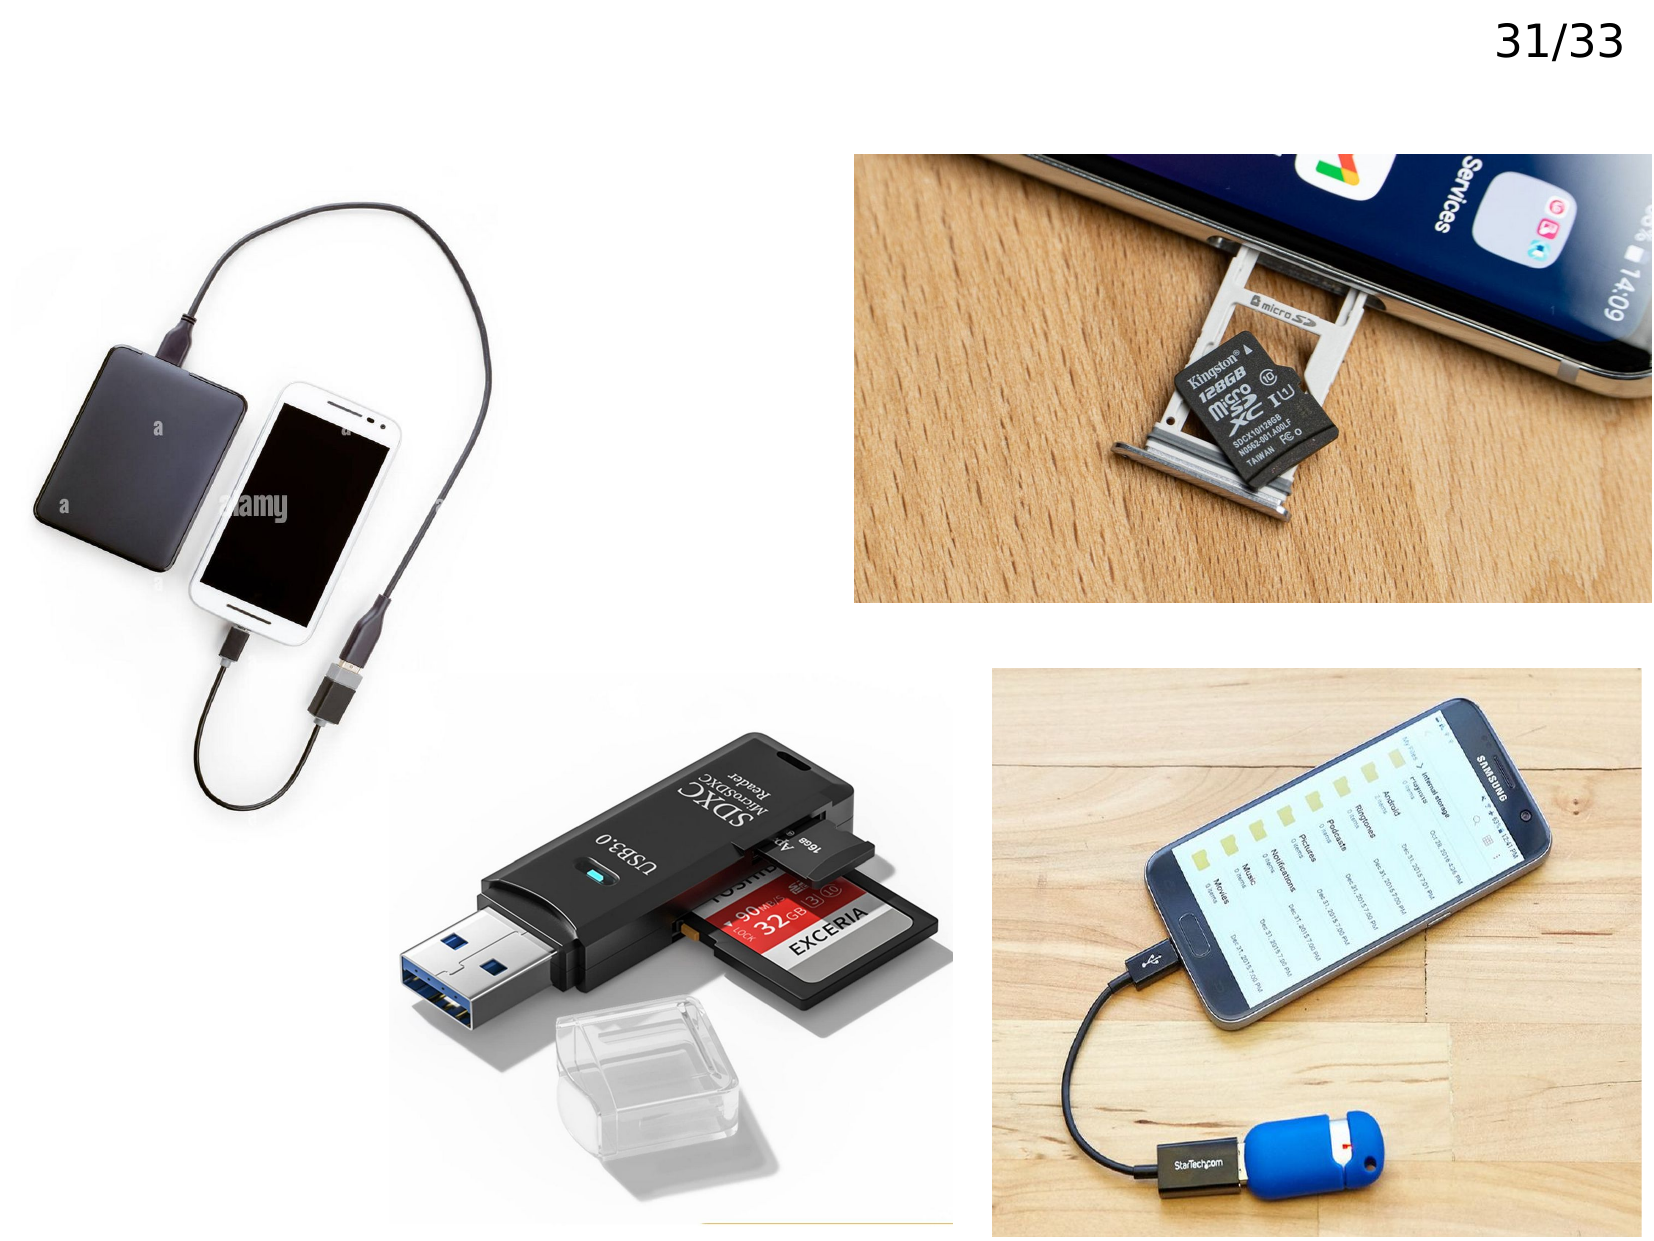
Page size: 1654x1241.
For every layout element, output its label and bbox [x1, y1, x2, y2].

picture [11, 166, 953, 1237]
picture [854, 154, 1652, 603]
picture [992, 668, 1642, 1237]
